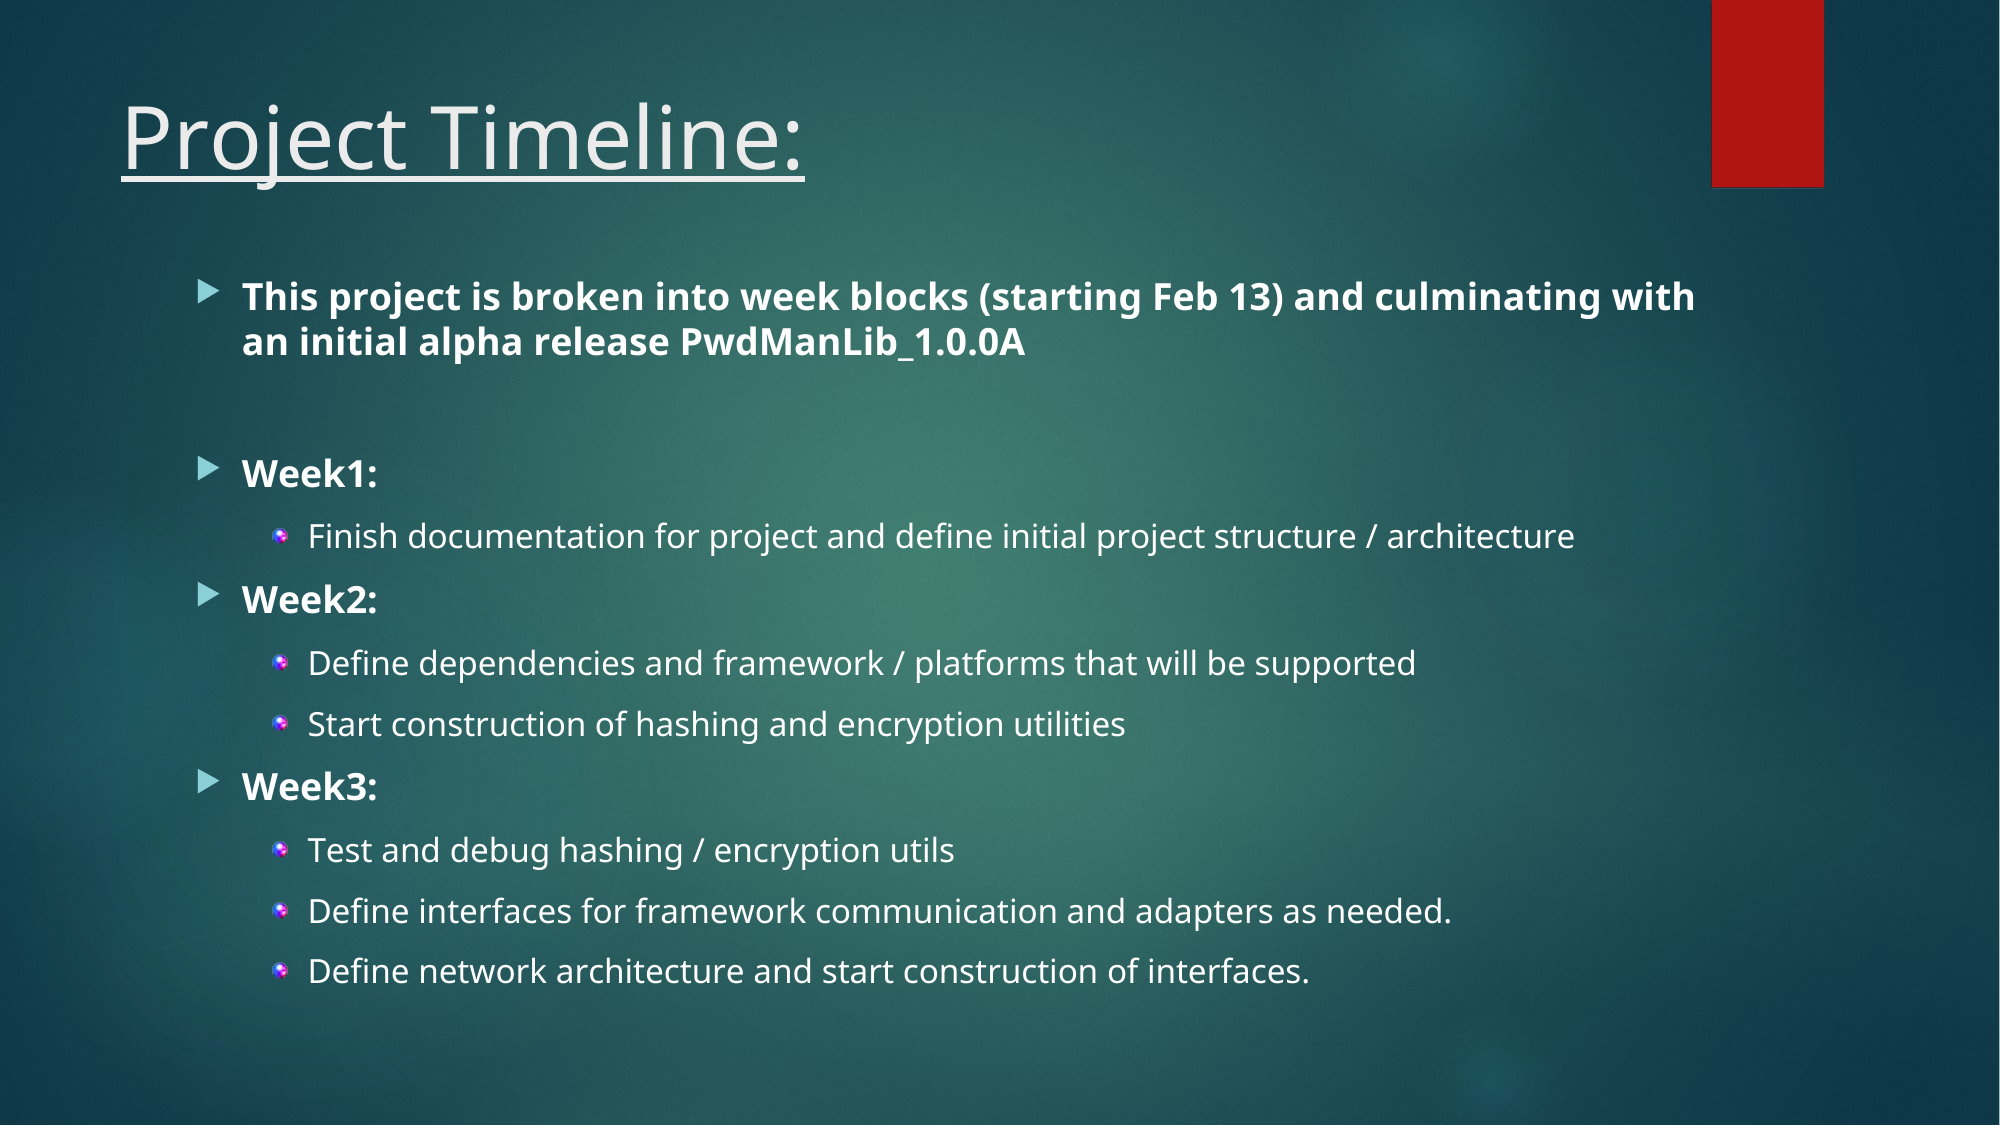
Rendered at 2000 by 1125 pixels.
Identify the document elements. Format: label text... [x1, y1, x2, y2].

list This project is broken into week blocks (starting Feb 13) and culminating with an initial alpha release PwdManLib_1.0.0A Week1: Finish documentation for project and define initial project structure / architecture Week2: Define dependencies and framework / platforms that will be supported Start construction of hashing and encryption utilities Week3: Test and debug hashing / encryption utils Define interfaces for framework communication and adapters as needed. Define network architecture and start construction of interfaces. [105, 265, 1771, 1033]
title Project Timeline: [105, 74, 1649, 265]
picture [0, 0, 2000, 1125]
